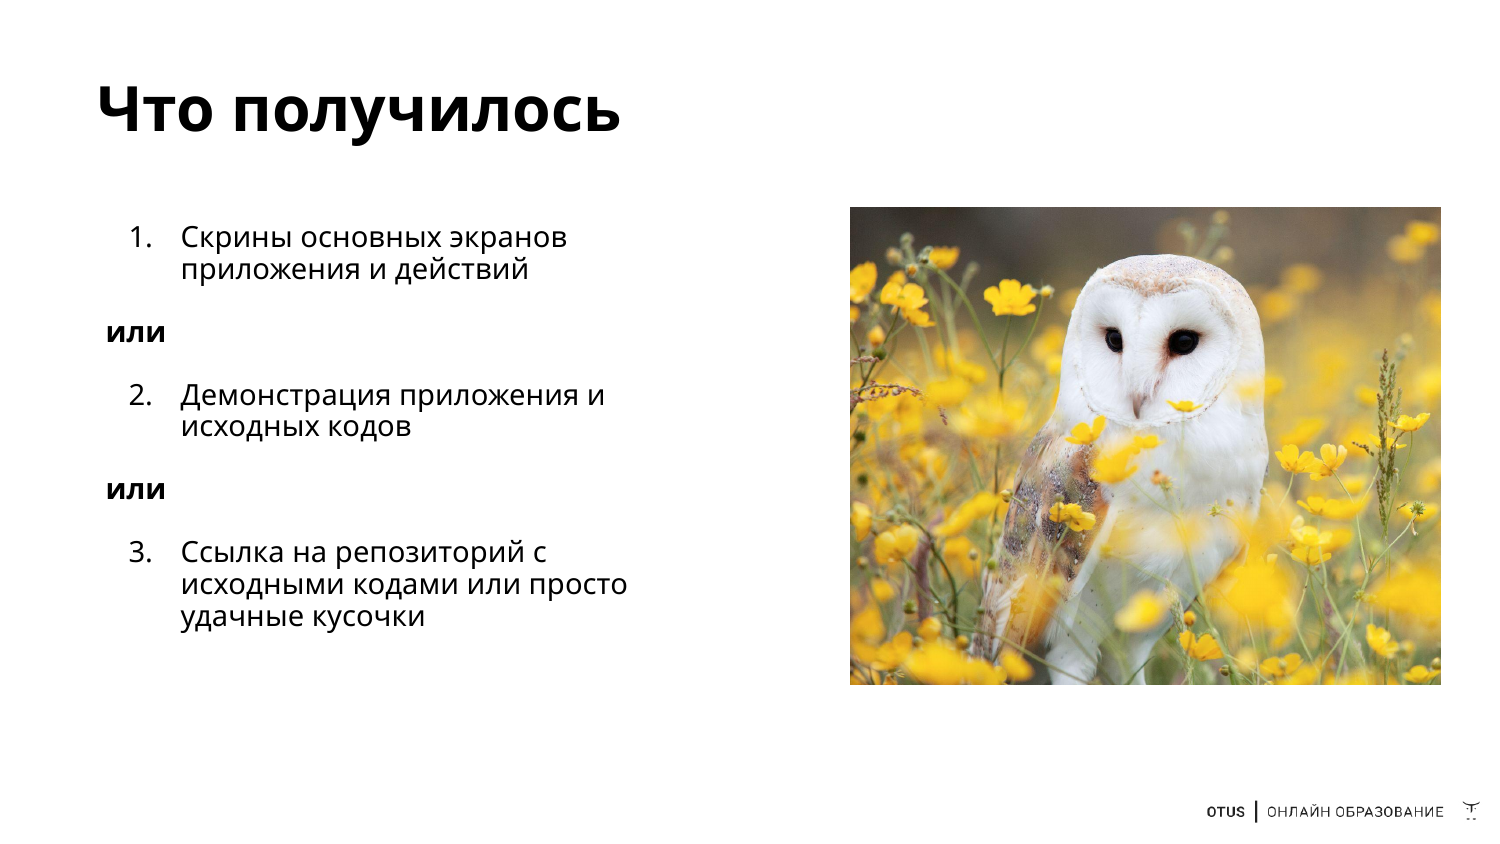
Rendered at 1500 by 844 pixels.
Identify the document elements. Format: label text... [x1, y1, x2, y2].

title Что получилось [82, 54, 1480, 234]
picture [0, 0, 1500, 844]
text_box Скрины основных экранов приложения и действий или Демонстрация приложения и исходных кодов или Ссылка на репозиторий с исходными кодами или просто удачные кусочки [90, 207, 734, 780]
